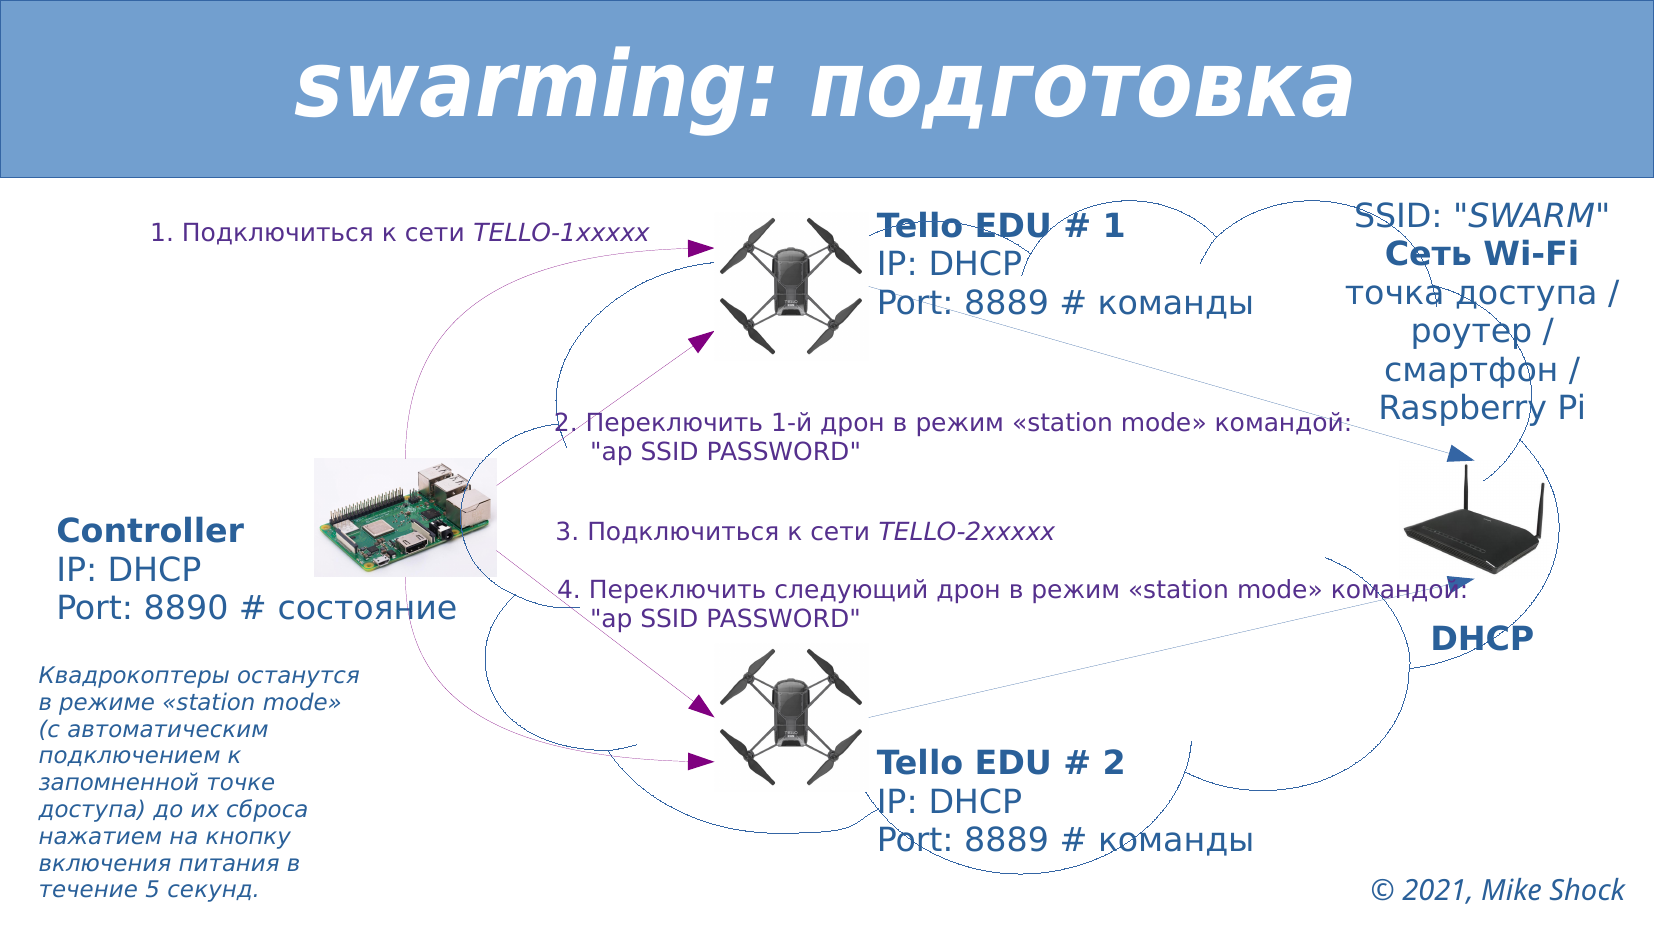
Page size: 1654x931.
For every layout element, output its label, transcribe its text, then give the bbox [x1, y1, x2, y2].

picture [714, 643, 869, 792]
text_box Tello EDU # 1 IP: DHCP Port: 8889 # команды [862, 287, 1148, 368]
picture [314, 458, 497, 578]
text_box Tello EDU # 2 IP: DHCP Port: 8889 # команды [862, 736, 1347, 906]
text_box swarming: подготовка [11, 23, 1642, 178]
text_box © 2021, Mike Shock [1269, 862, 1648, 910]
text_box Tello EDU # 1 IP: DHCP Port: 8889 # команды [862, 199, 1322, 368]
picture [714, 212, 869, 361]
text_box [0, 0, 1654, 178]
text_box SSID: "SWARM" Сеть Wi-Fi точка доступа / роутер / смартфон / Raspberry Pi DHCP [1322, 188, 1642, 666]
text_box Квадрокоптеры останутся в режиме «station mode» (с автоматическим подключением к запомненной точке доступа) до их сброса нажатием на кнопку включения питания в течение 5 секунд. [23, 655, 396, 911]
text_box Controller IP: DHCP Port: 8890 # состояние [41, 504, 473, 674]
